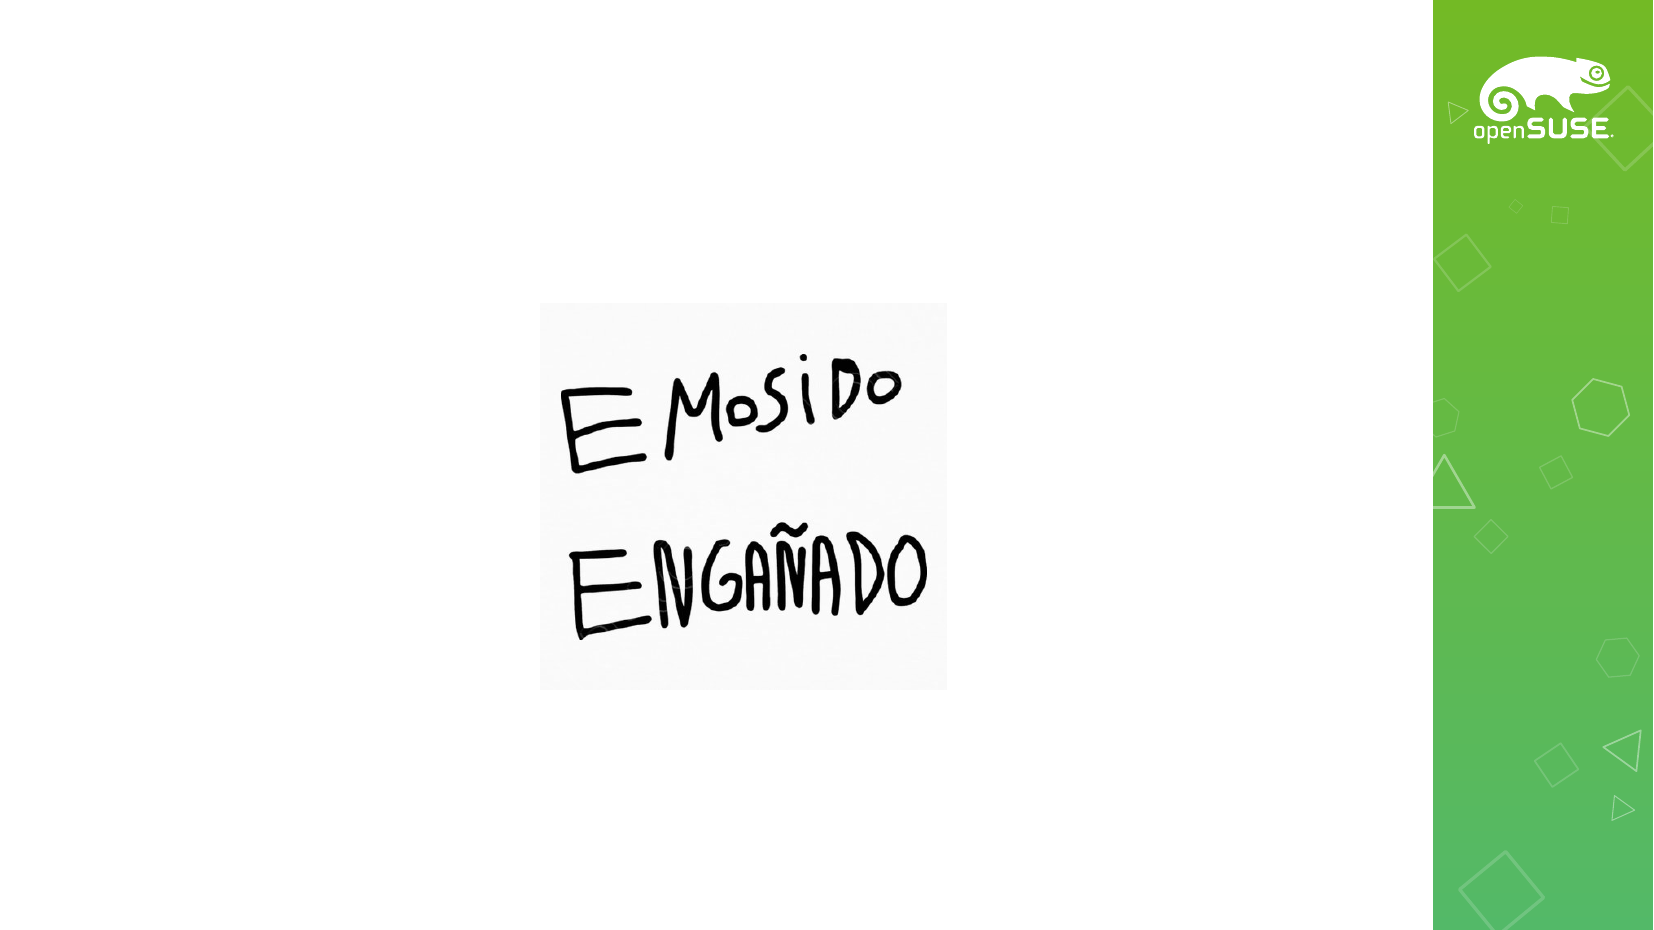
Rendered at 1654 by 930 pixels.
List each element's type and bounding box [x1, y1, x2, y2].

picture [540, 303, 947, 691]
